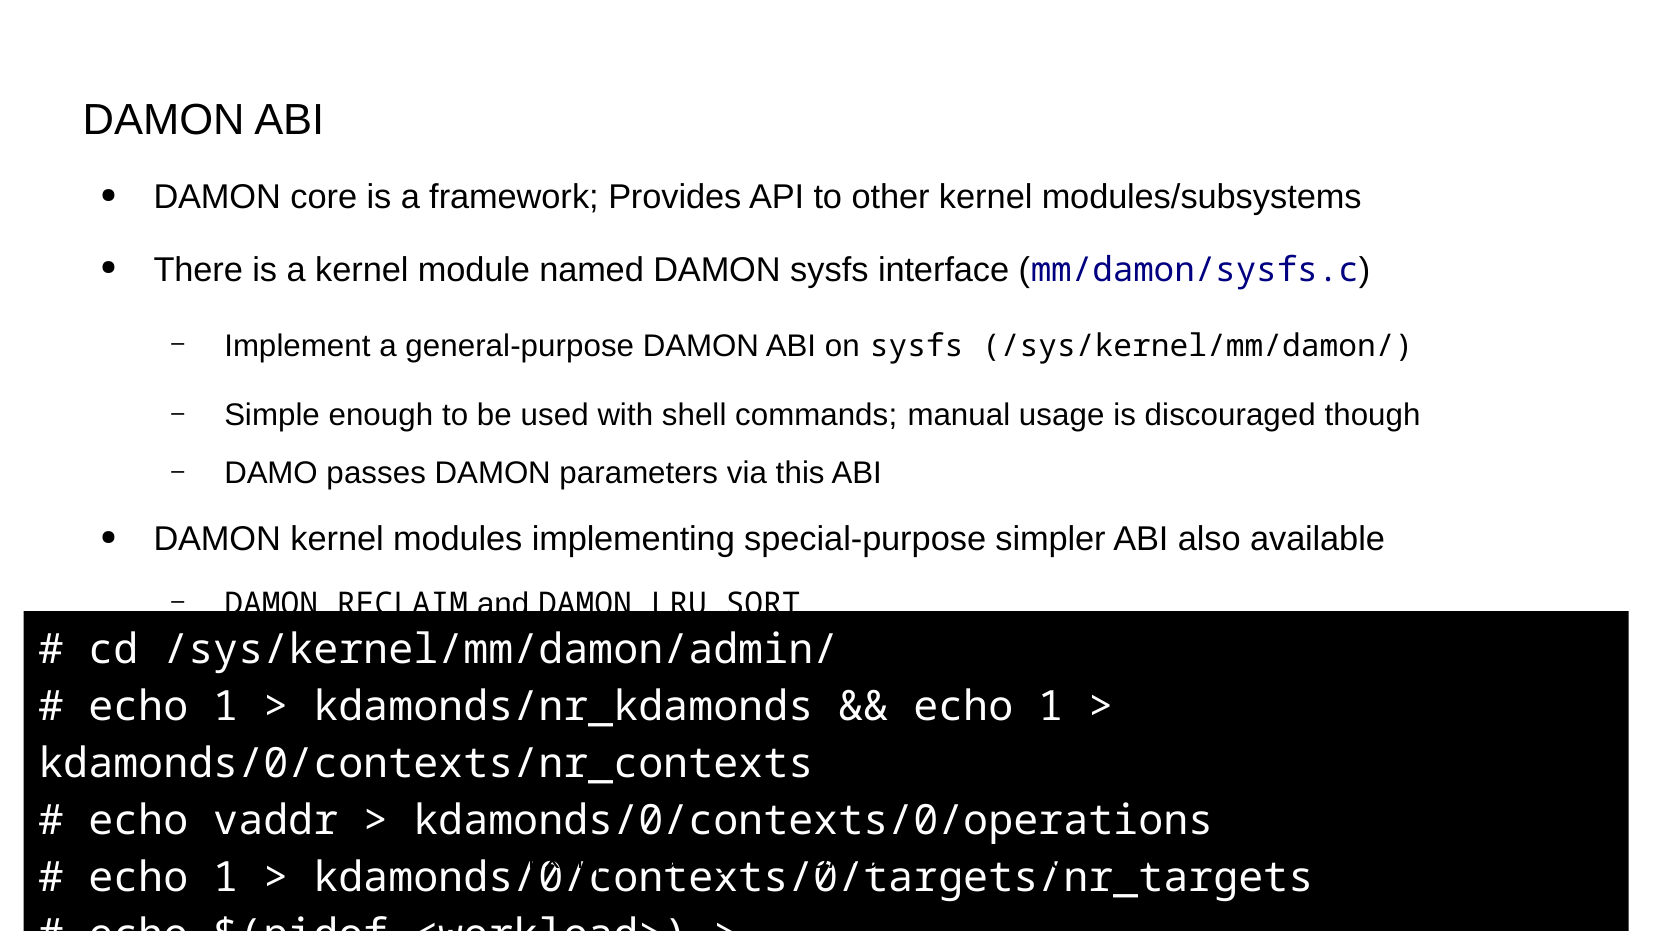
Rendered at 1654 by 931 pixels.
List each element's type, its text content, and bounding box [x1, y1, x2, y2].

list DAMON core is a framework; Provides API to other kernel modules/subsystems There is a kernel module named DAMON sysfs interface (mm/damon/sysfs.c) Implement a general-purpose DAMON ABI on sysfs (/sys/kernel/mm/damon/) Simple enough to be used with shell commands; manual usage is discouraged though DAMO passes DAMON parameters via this ABI DAMON kernel modules implementing special-purpose simpler ABI also available DAMON_RECLAIM and DAMON_LRU_SORT [82, 177, 1571, 611]
text_box Example usage of DAMON sysfs interface [165, 830, 1526, 874]
text_box # cd /sys/kernel/mm/damon/admin/ # echo 1 > kdamonds/nr_kdamonds && echo 1 > kdamonds/0/contexts/nr_contexts # echo vaddr > kdamonds/0/contexts/0/operations # echo 1 > kdamonds/0/contexts/0/targets/nr_targets # echo $(pidof <workload>) > kdamonds/0/contexts/0/targets/0/pid_target # echo on > kdamonds/0/state [23, 611, 1629, 877]
title DAMON ABI [82, 81, 1571, 157]
